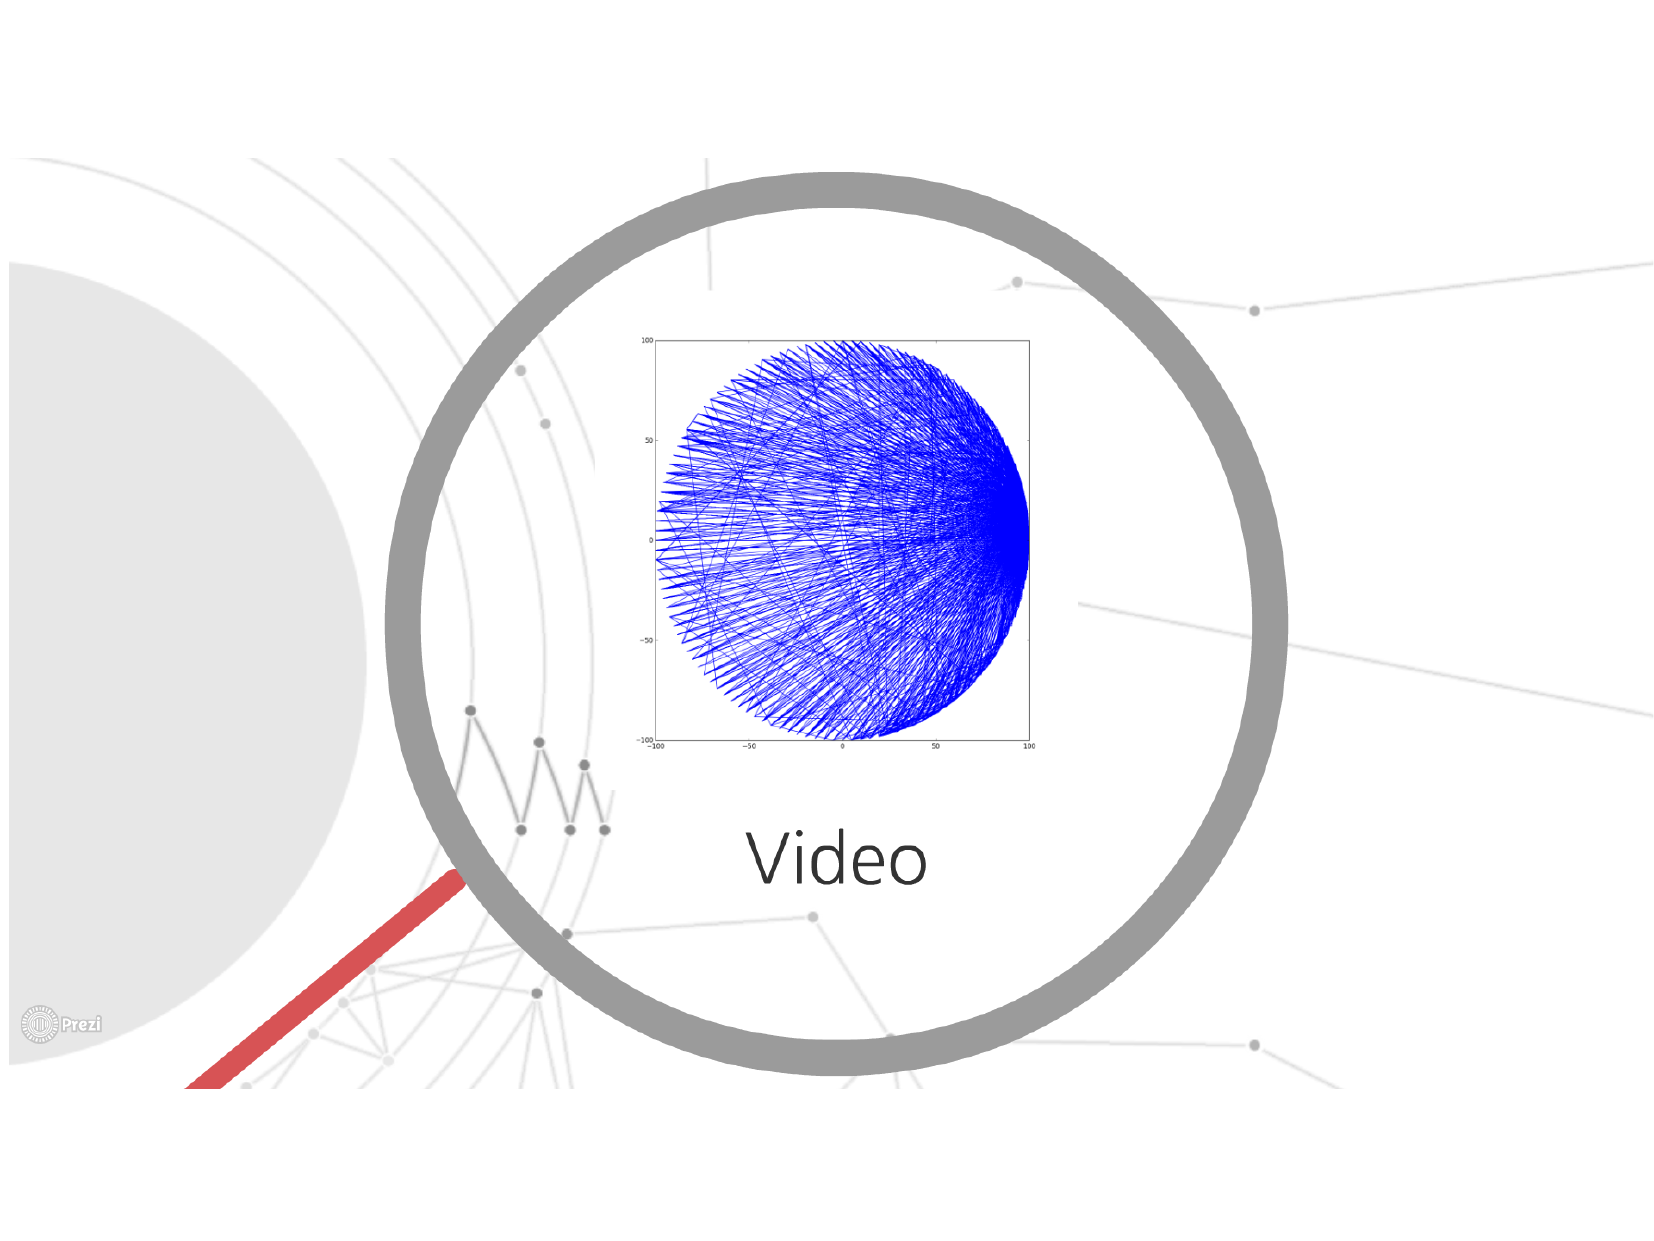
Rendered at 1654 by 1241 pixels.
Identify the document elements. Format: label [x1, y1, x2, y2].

picture [9, 158, 1654, 1089]
